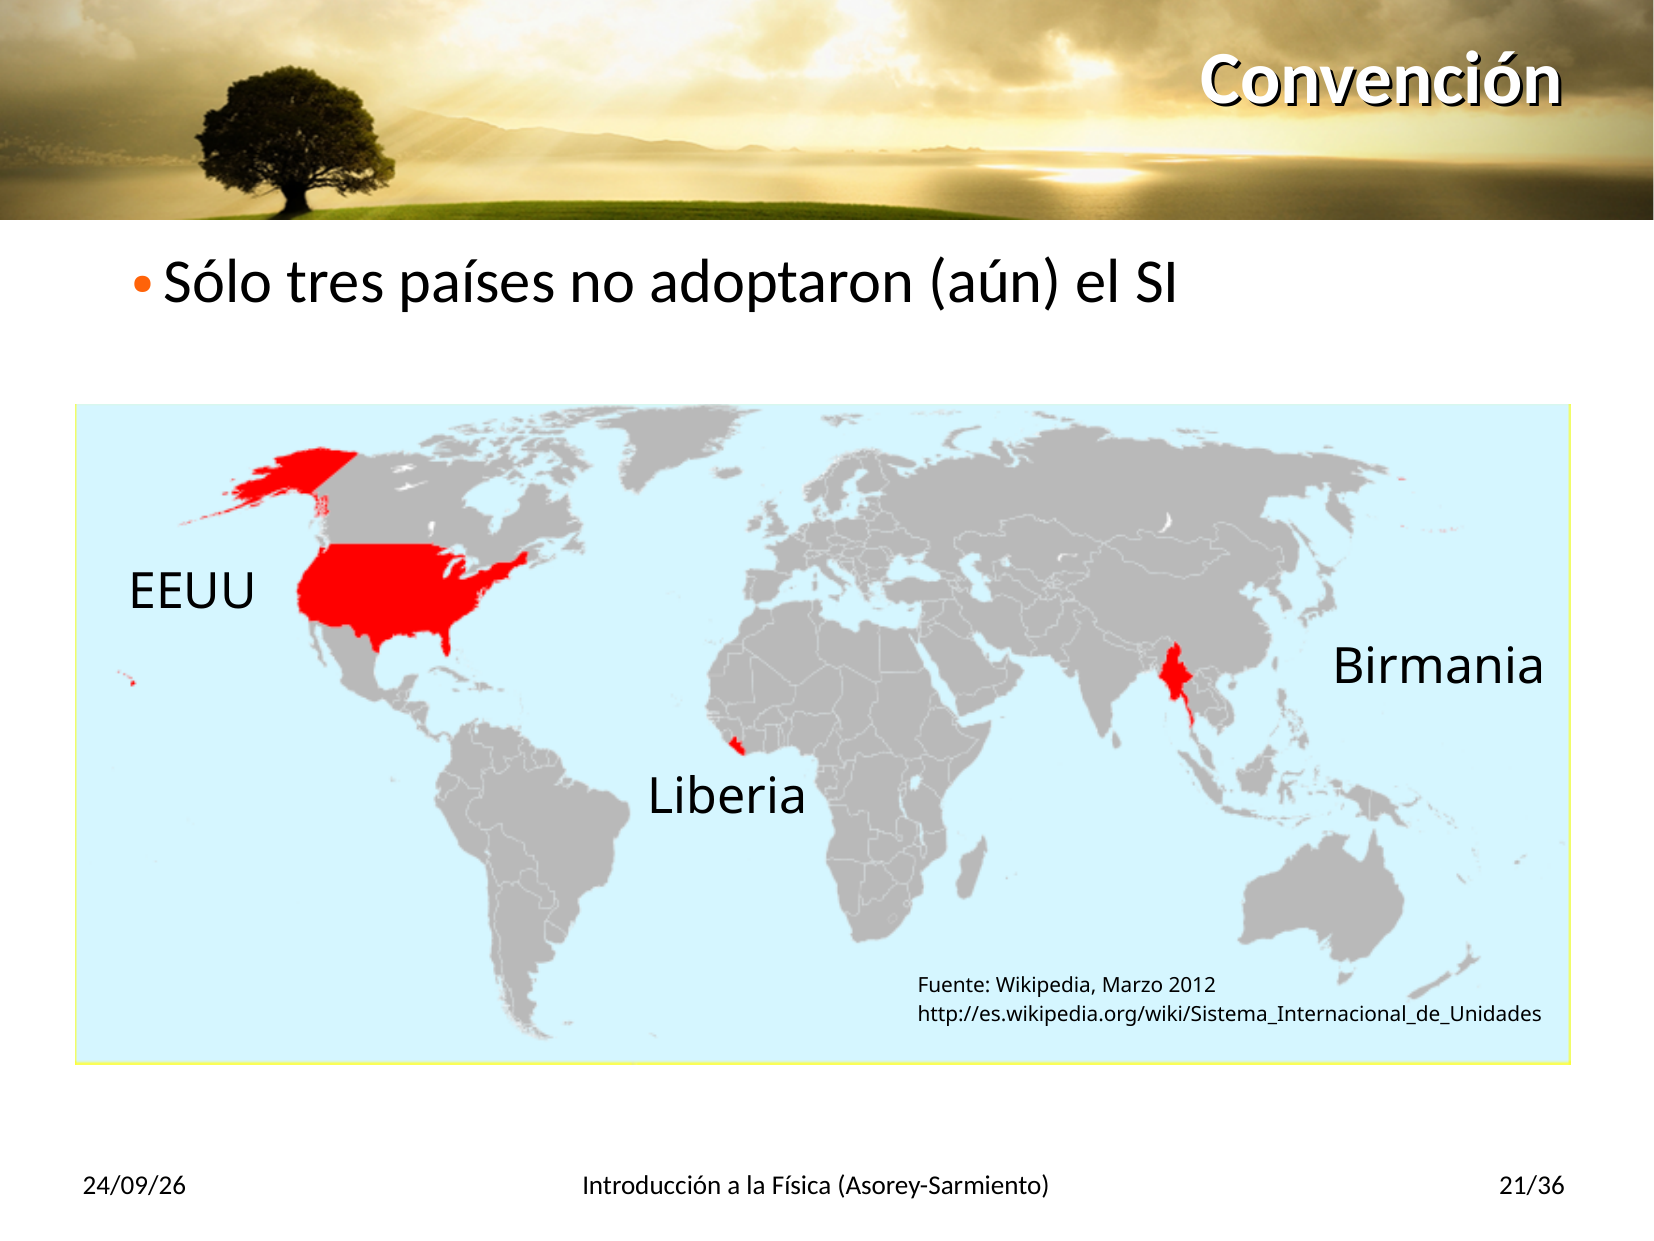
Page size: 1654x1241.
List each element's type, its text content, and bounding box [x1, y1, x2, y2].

title Convención [75, 19, 1564, 151]
picture [75, 404, 1571, 1066]
picture [0, 0, 1654, 220]
text_box EEUU [110, 544, 282, 625]
text_box Birmania [1314, 619, 1544, 700]
list Sólo tres países no adoptaron (aún) el SI [101, 255, 1591, 355]
text_box Fuente: Wikipedia, Marzo 2012 http://es.wikipedia.org/wiki/Sistema_Internacional_de_Unidades [900, 960, 1512, 1032]
text_box Liberia [630, 750, 815, 831]
